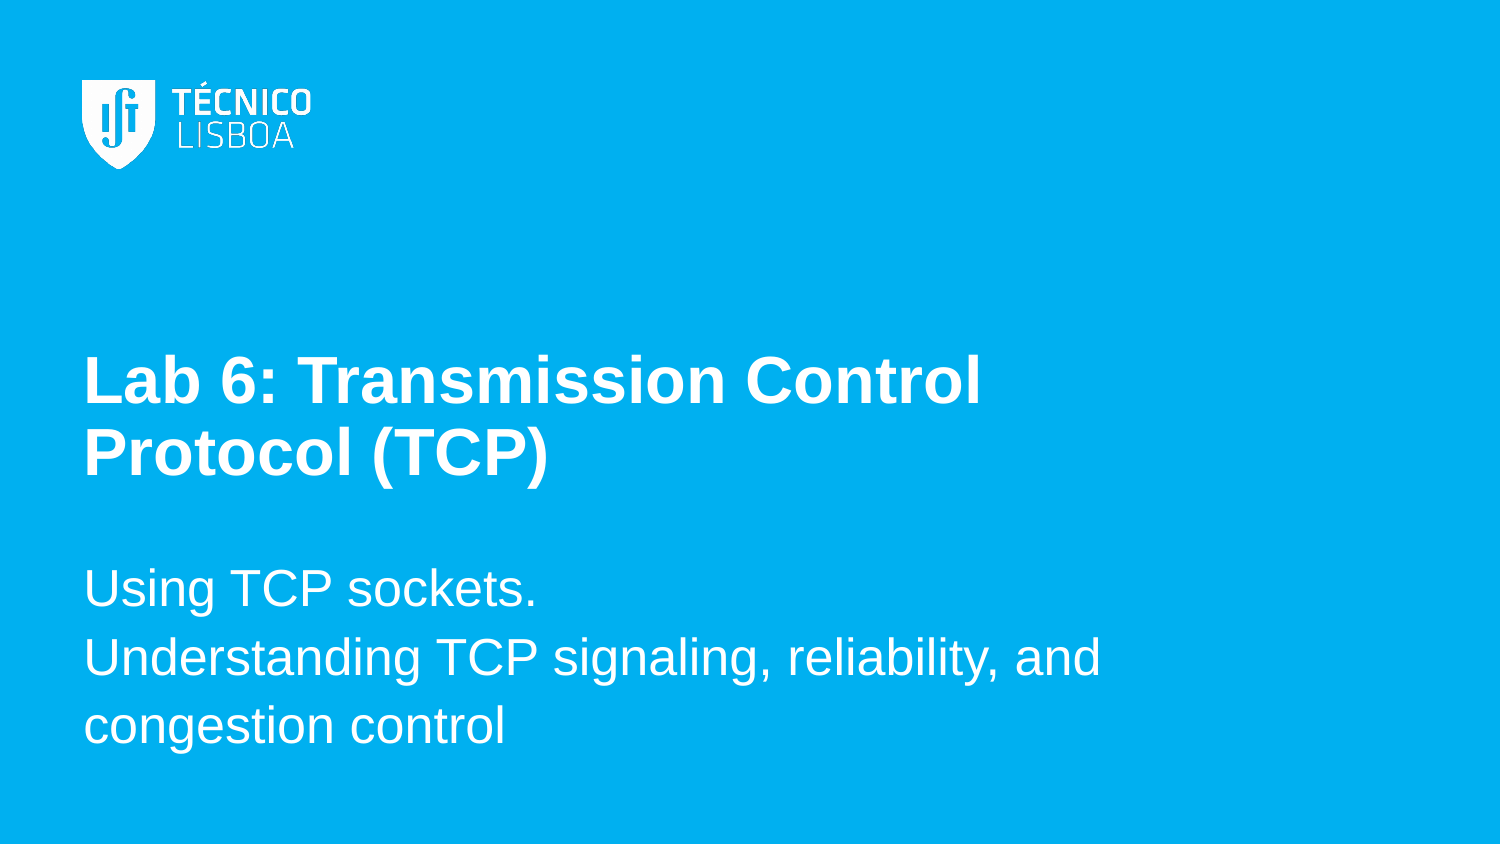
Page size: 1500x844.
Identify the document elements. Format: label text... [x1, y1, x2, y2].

subtitle Using TCP sockets. Understanding TCP signaling, reliability, and congestion control [68, 540, 1383, 783]
title Lab 6: Transmission Control Protocol (TCP) [68, 338, 1383, 540]
